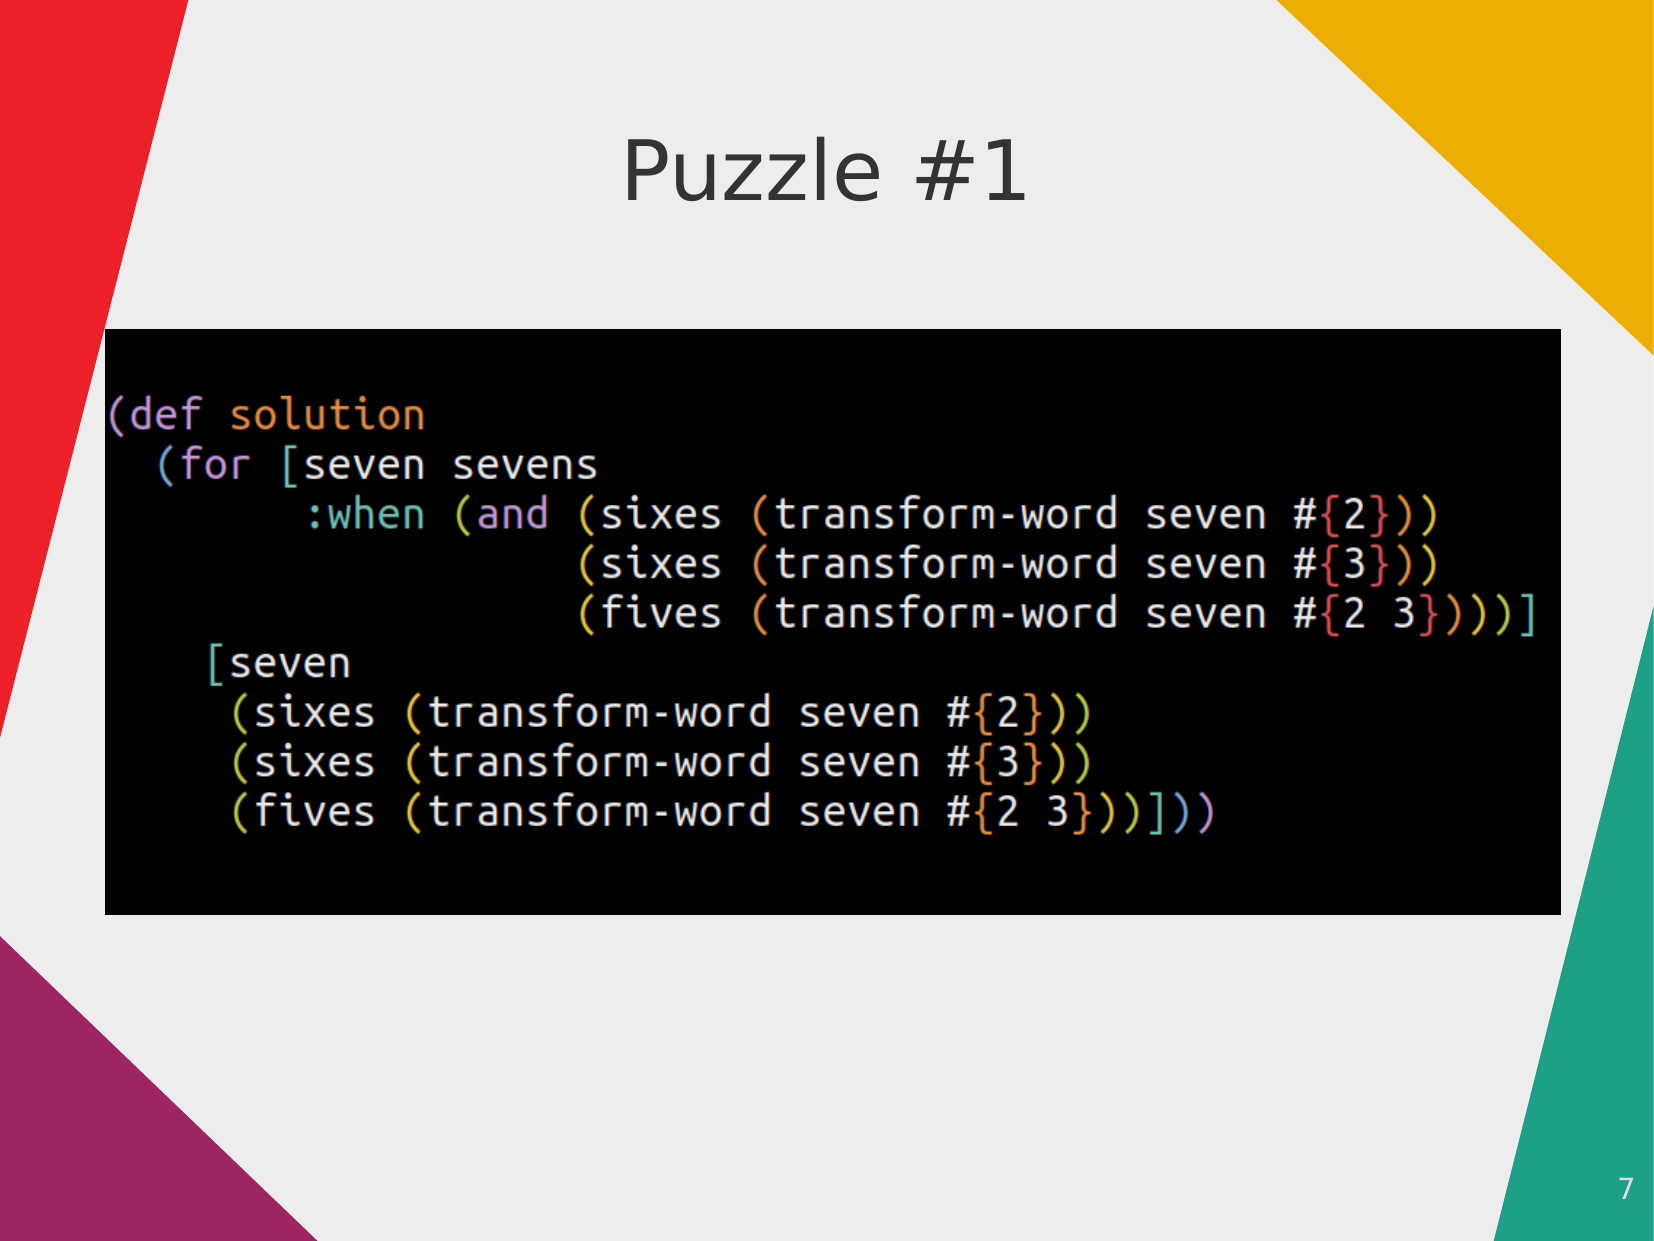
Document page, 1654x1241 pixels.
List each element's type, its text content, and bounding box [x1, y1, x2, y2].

title Puzzle #1 [114, 73, 1539, 271]
picture [105, 329, 1561, 915]
